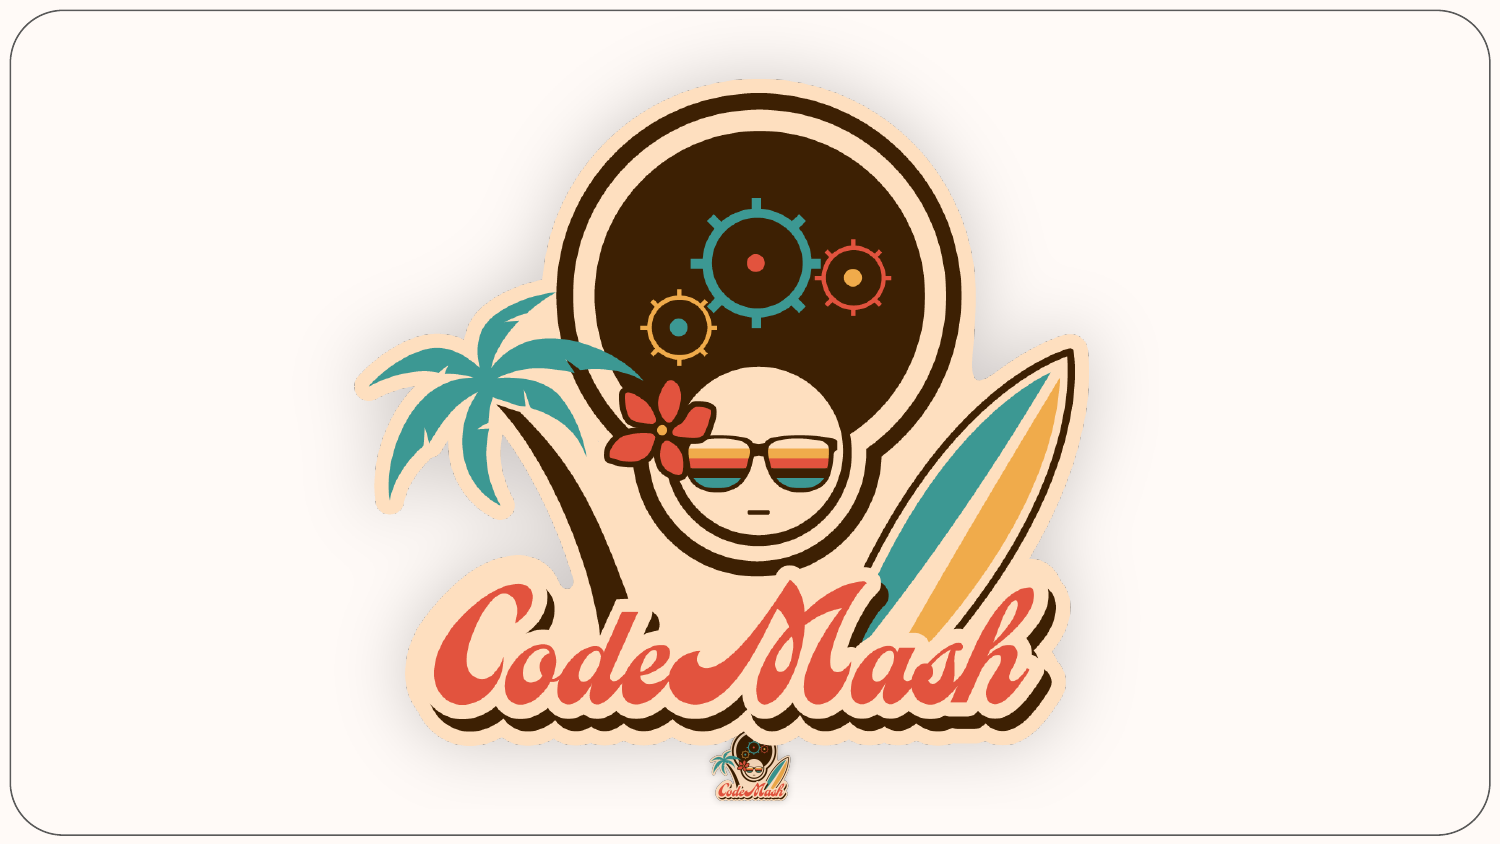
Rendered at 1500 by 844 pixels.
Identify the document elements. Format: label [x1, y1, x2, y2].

picture [284, 15, 1159, 809]
